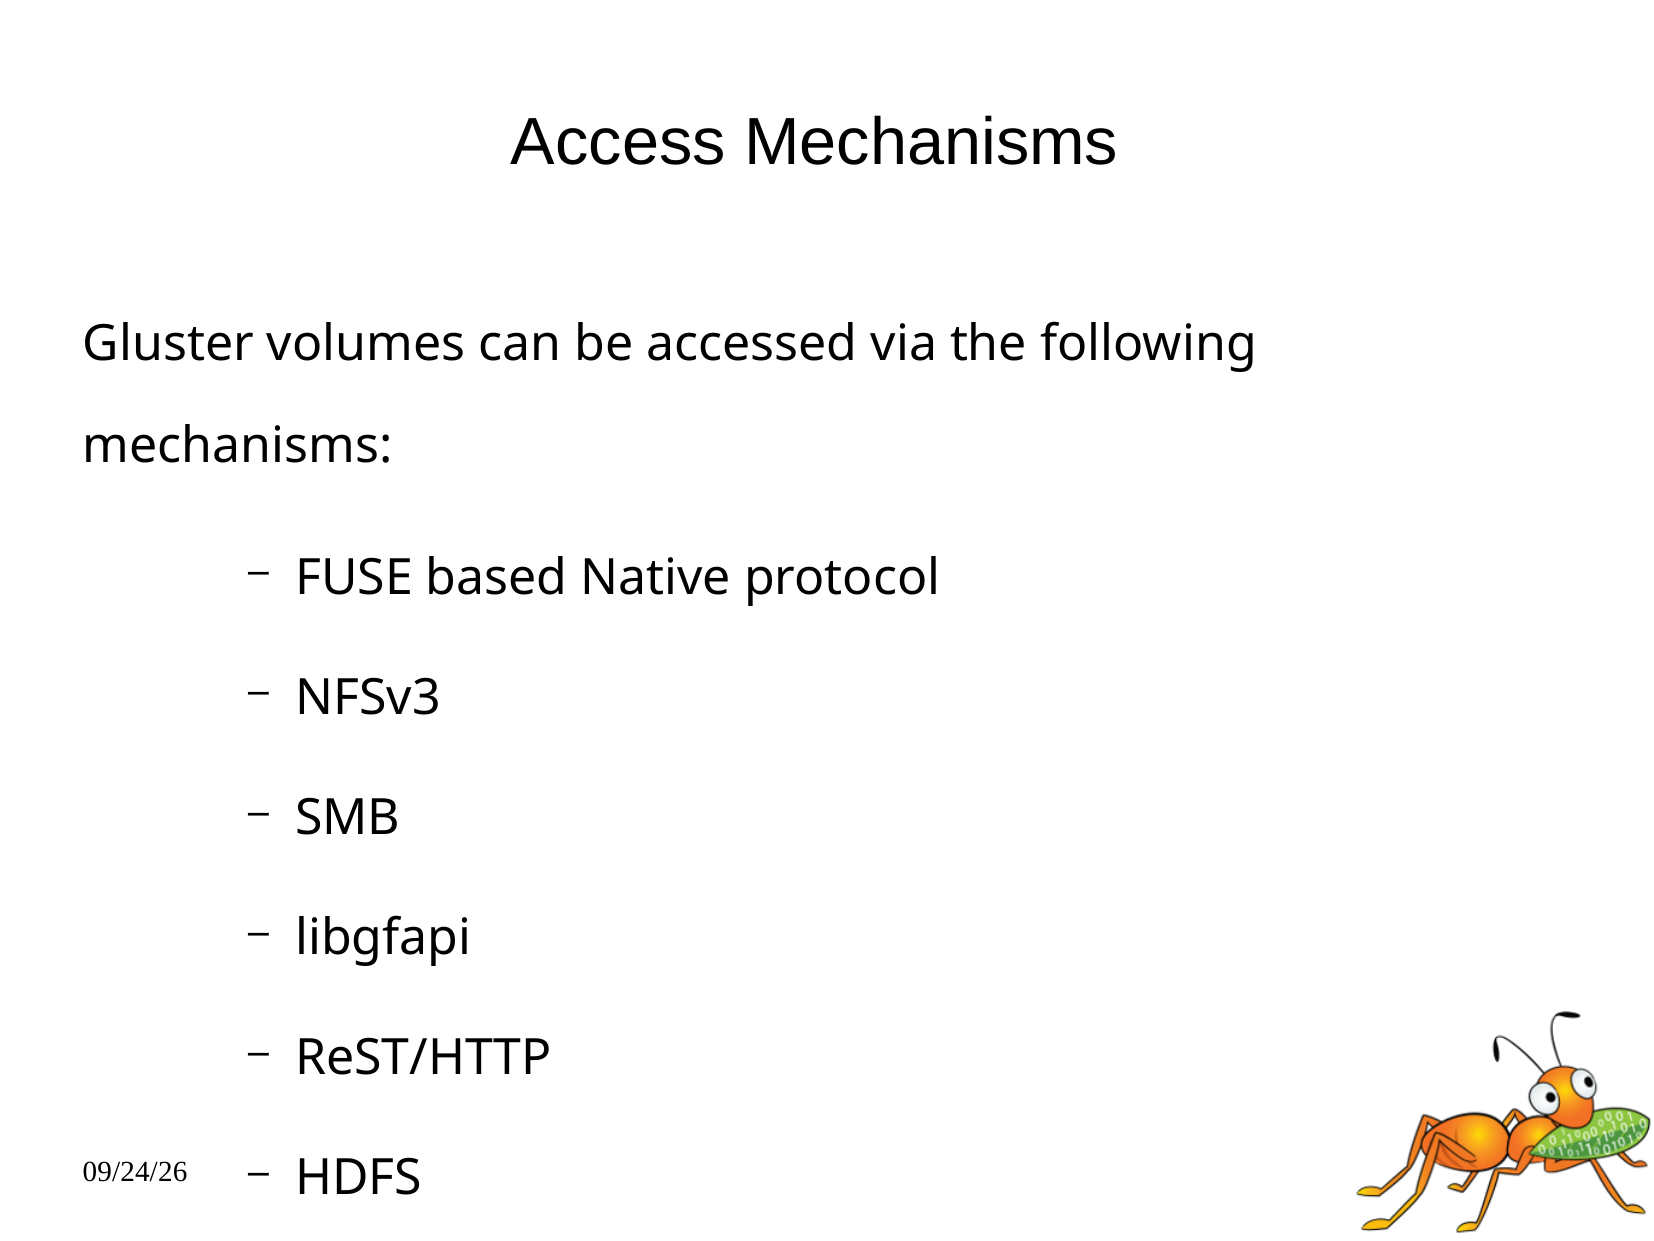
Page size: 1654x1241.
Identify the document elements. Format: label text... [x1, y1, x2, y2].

title Access Mechanisms [70, 37, 1559, 245]
picture [1353, 1009, 1654, 1235]
list Gluster volumes can be accessed via the following mechanisms: FUSE based Native protocol NFSv3 SMB libgfapi ReST/HTTP HDFS [82, 272, 1571, 1066]
